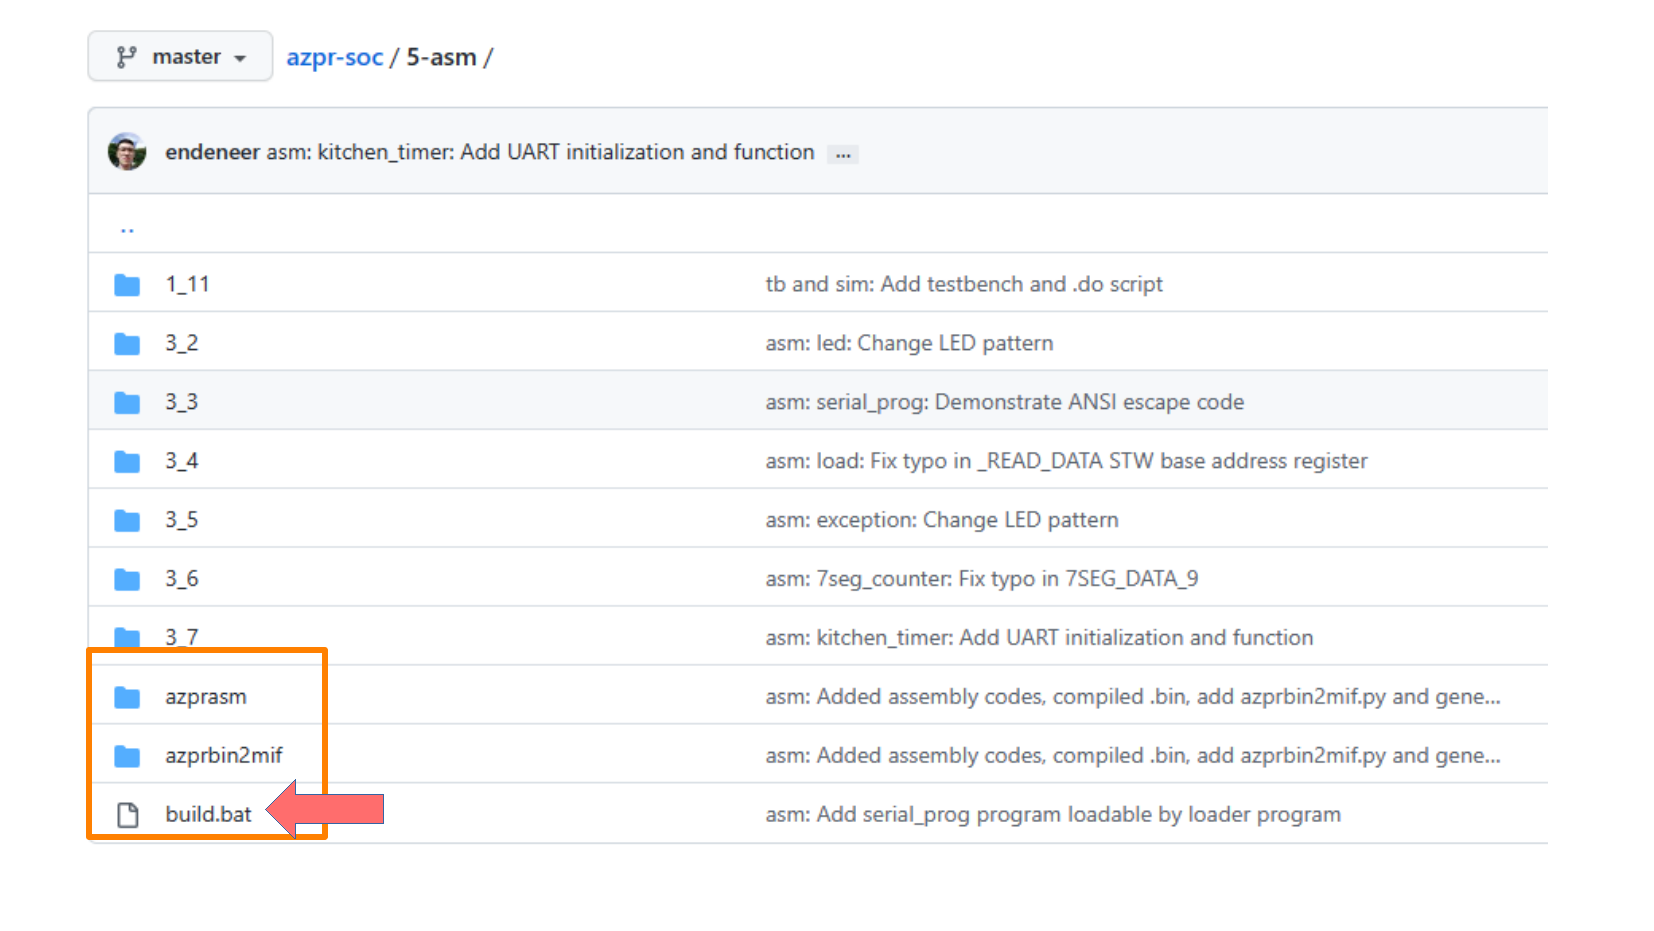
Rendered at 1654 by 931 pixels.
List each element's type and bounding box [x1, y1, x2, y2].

text_box [265, 779, 384, 839]
picture [59, 29, 1548, 857]
